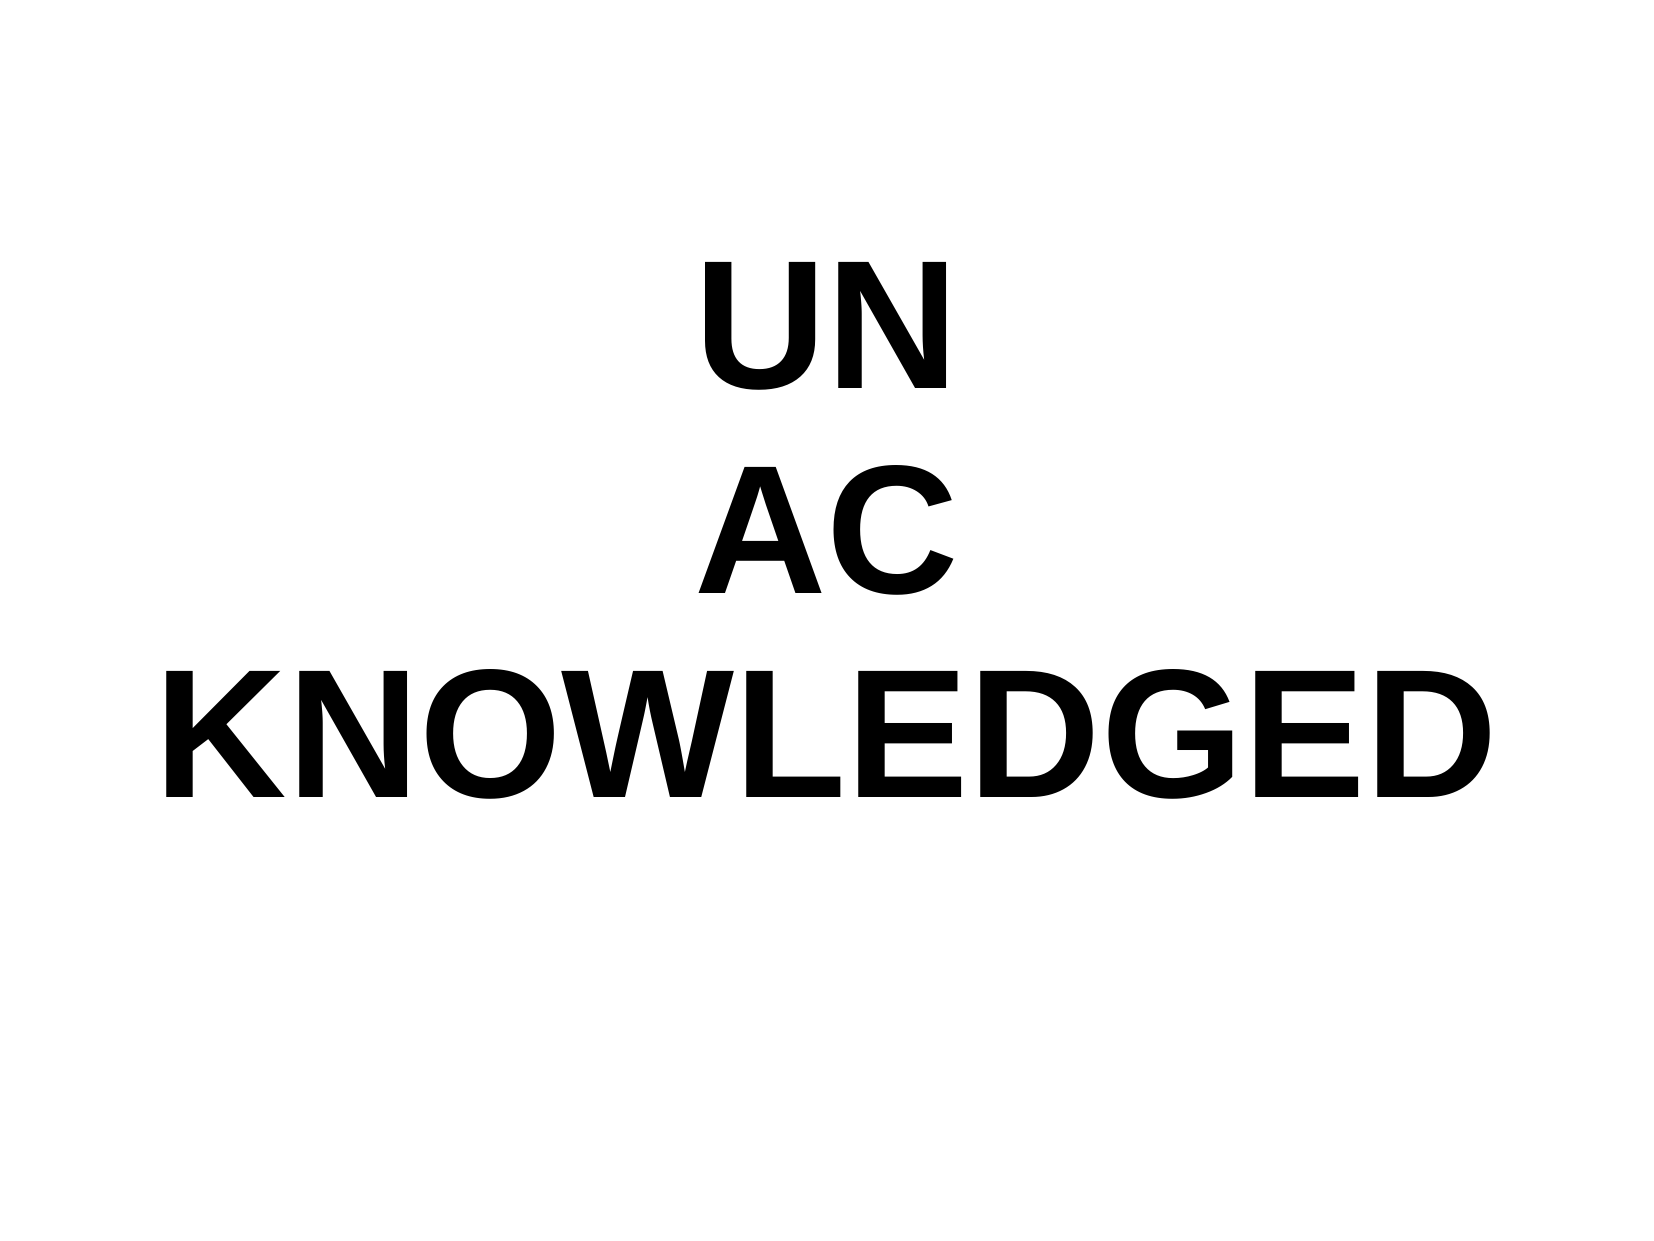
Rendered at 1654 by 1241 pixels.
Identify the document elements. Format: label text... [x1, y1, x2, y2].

subtitle UN AC KNOWLEDGED [82, 49, 1571, 1010]
